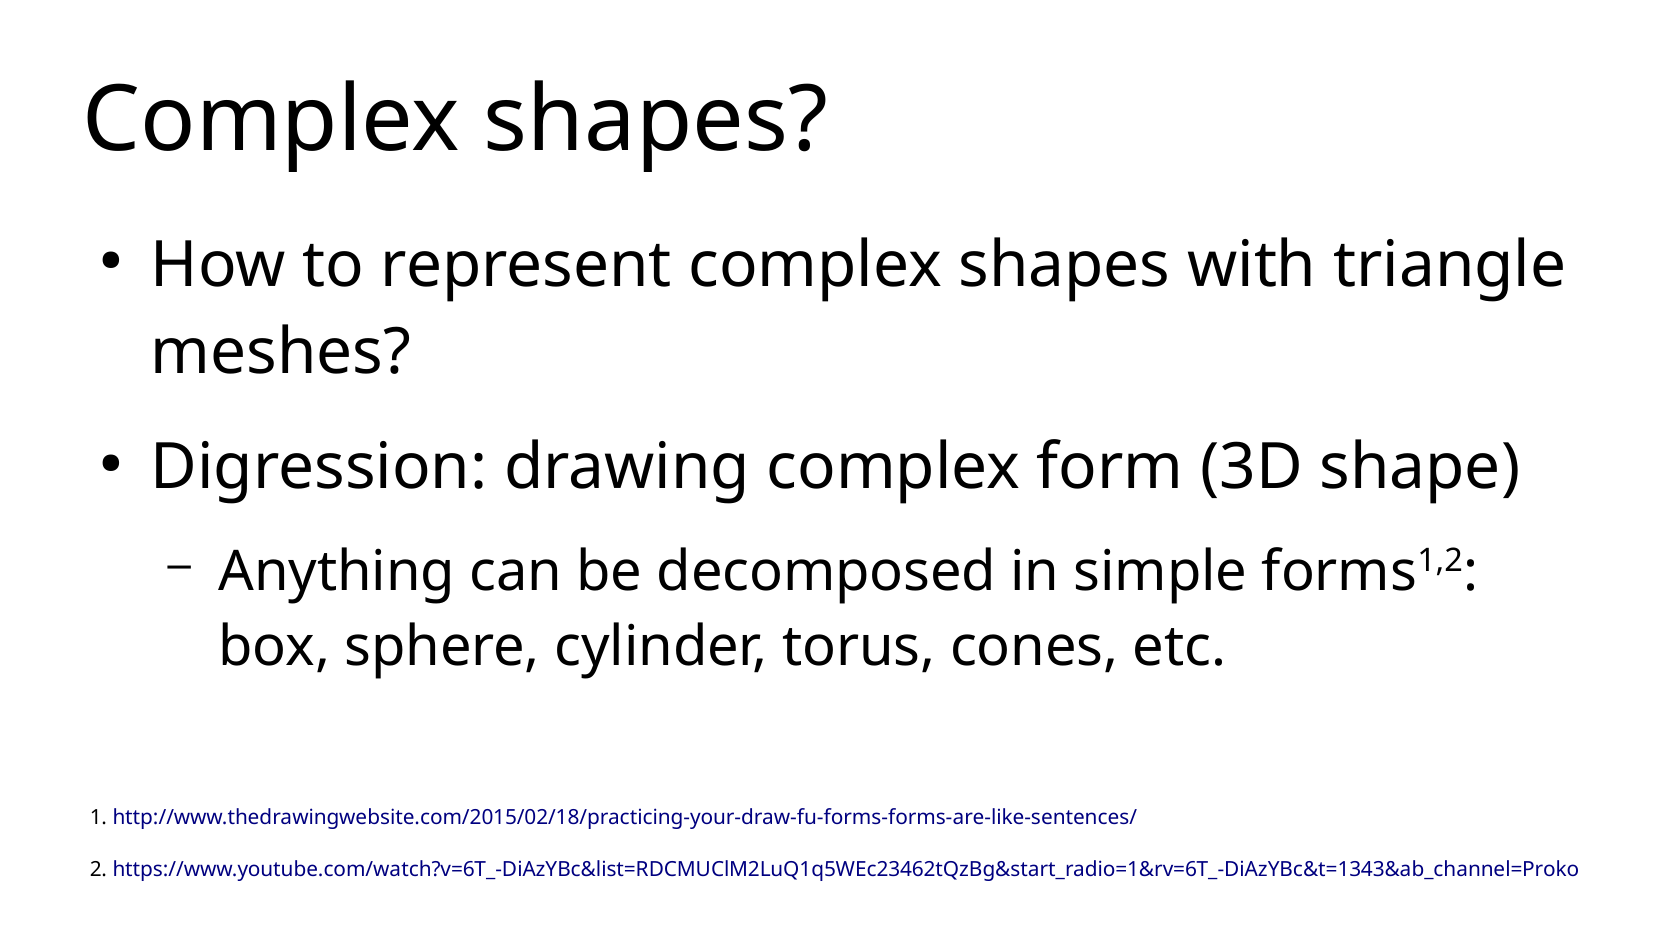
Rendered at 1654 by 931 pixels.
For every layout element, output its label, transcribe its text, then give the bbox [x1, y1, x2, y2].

title Complex shapes? [82, 37, 1571, 193]
text_box 1. http://www.thedrawingwebsite.com/2015/02/18/practicing-your-draw-fu-forms-forms-are-like-sentences/ 2. https://www.youtube.com/watch?v=6T_-DiAzYBc&list=RDCMUClM2LuQ1q5WEc23462tQzBg&start_radio=1&rv=6T_-DiAzYBc&t=1343&ab_channel=Proko [75, 795, 1636, 931]
list How to represent complex shapes with triangle meshes? Digression: drawing complex form (3D shape) Anything can be decomposed in simple forms1,2: box, sphere, cylinder, torus, cones, etc. [82, 217, 1571, 758]
